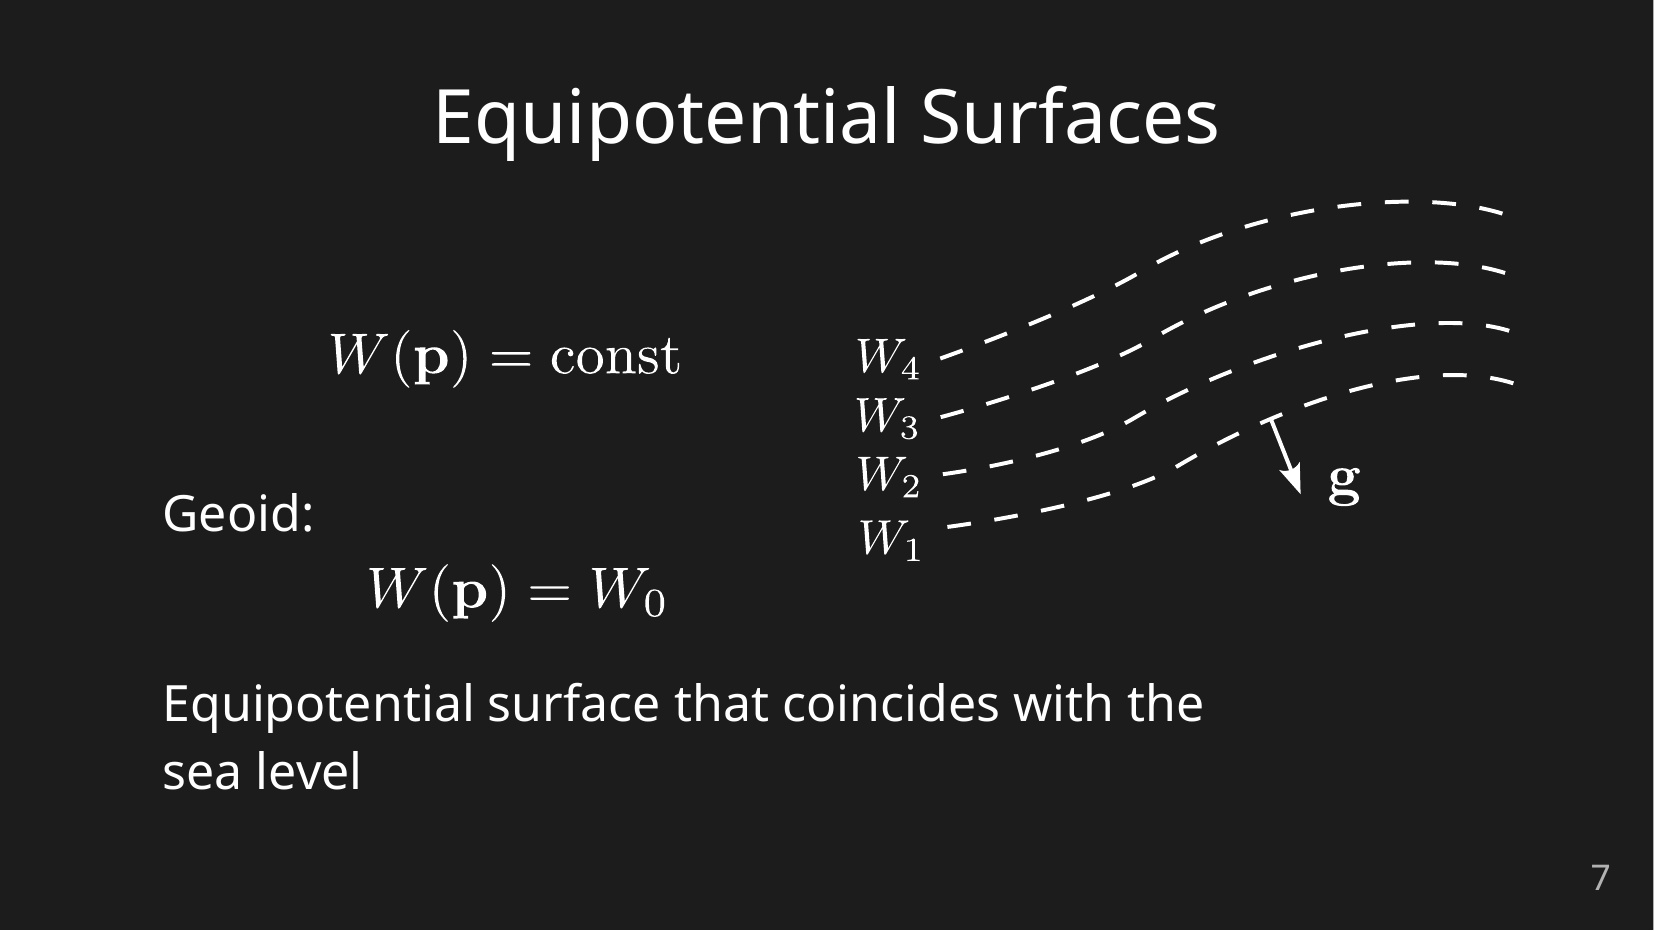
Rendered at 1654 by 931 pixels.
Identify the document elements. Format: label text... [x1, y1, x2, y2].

text_box [396, 329, 410, 388]
text_box [638, 347, 658, 374]
text_box [368, 567, 427, 609]
text_box <number> [1409, 845, 1626, 916]
text_box Equipotential surface that coincides with the sea level [147, 660, 1270, 798]
text_box [606, 347, 636, 374]
text_box Geoid: [147, 470, 856, 547]
picture [856, 199, 1525, 562]
text_box [453, 329, 467, 388]
text_box [434, 564, 448, 622]
text_box [491, 564, 506, 622]
text_box [453, 581, 487, 619]
text_box [414, 347, 448, 385]
text_box [591, 567, 650, 609]
text_box [330, 333, 389, 375]
text_box [645, 589, 665, 617]
text_box [551, 347, 574, 374]
title Equipotential Surfaces [82, 37, 1571, 193]
text_box [660, 337, 680, 374]
text_box [577, 347, 603, 374]
